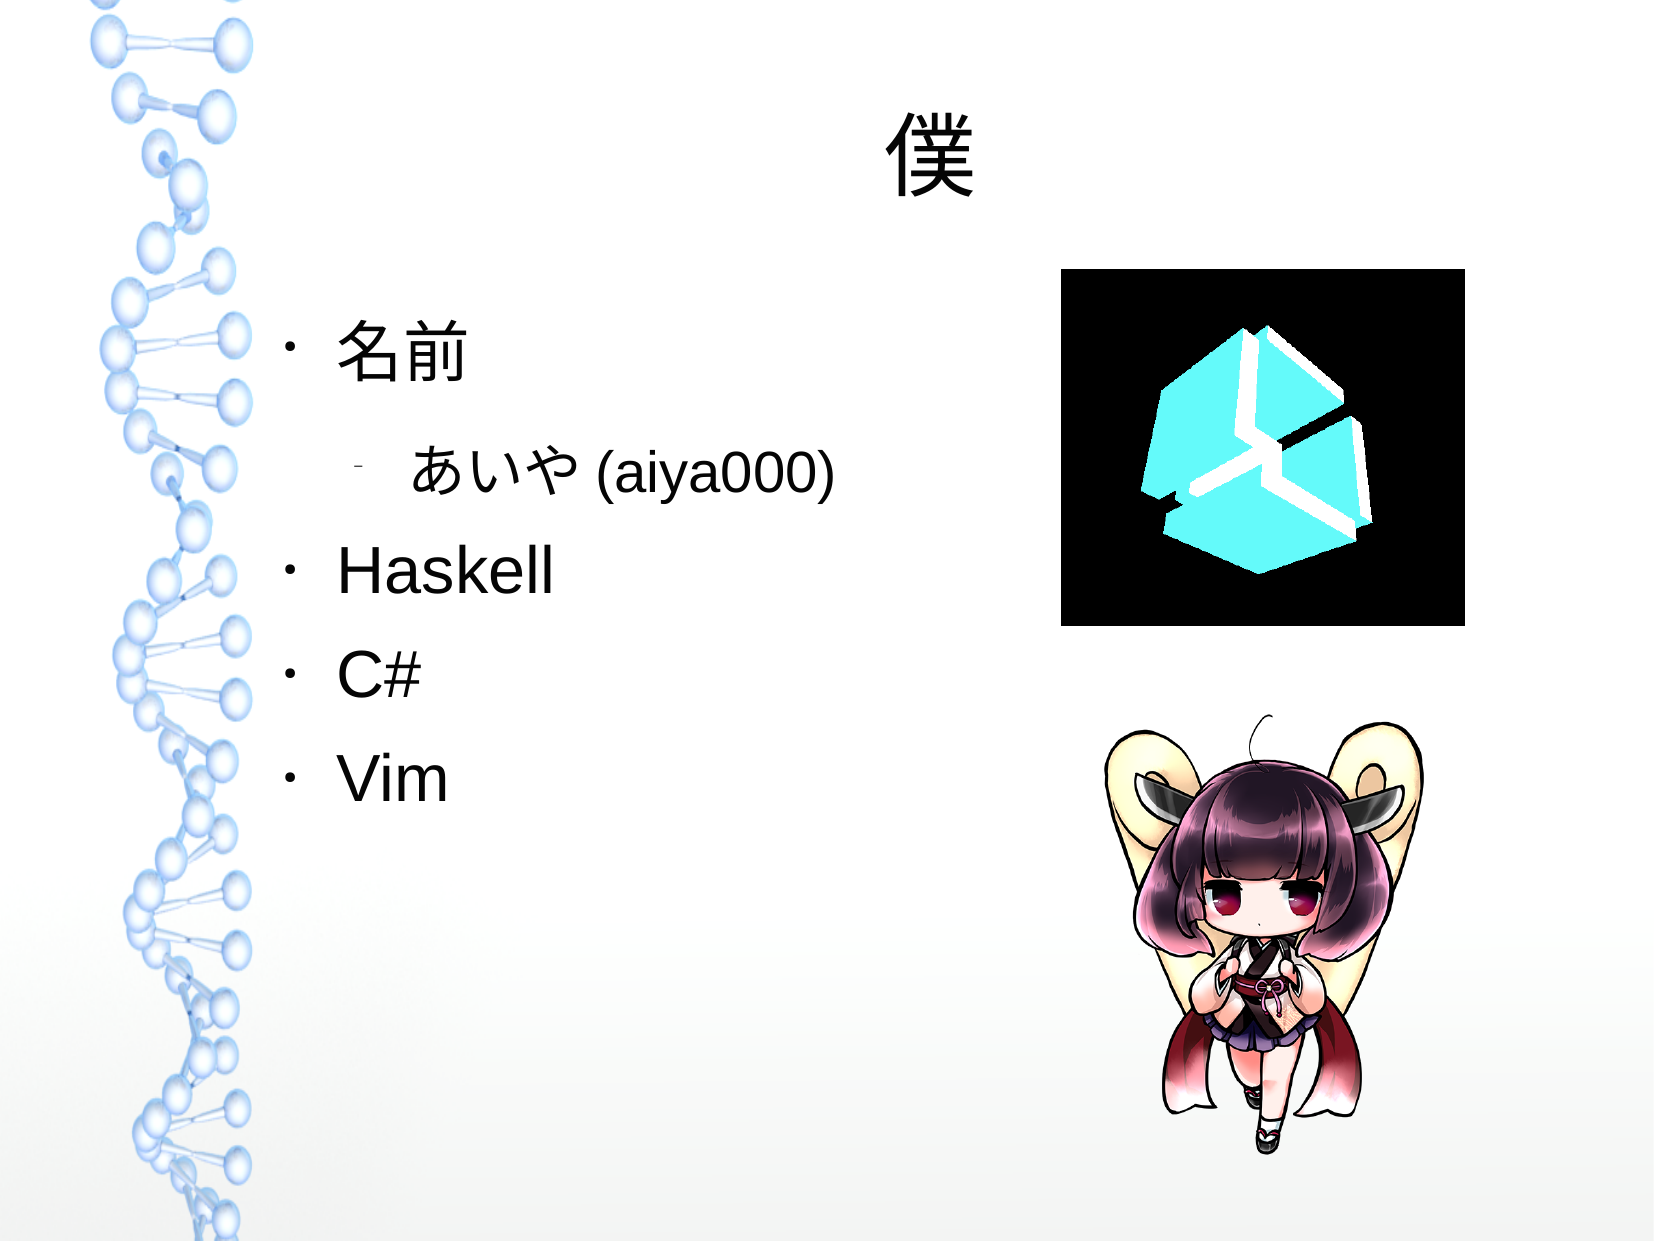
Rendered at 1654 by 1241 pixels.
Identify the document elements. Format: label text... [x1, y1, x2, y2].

list 名前 あいや (aiya000) Haskell C# Vim [265, 299, 1595, 1019]
picture [0, 0, 1654, 1241]
title 僕 [265, 47, 1595, 252]
